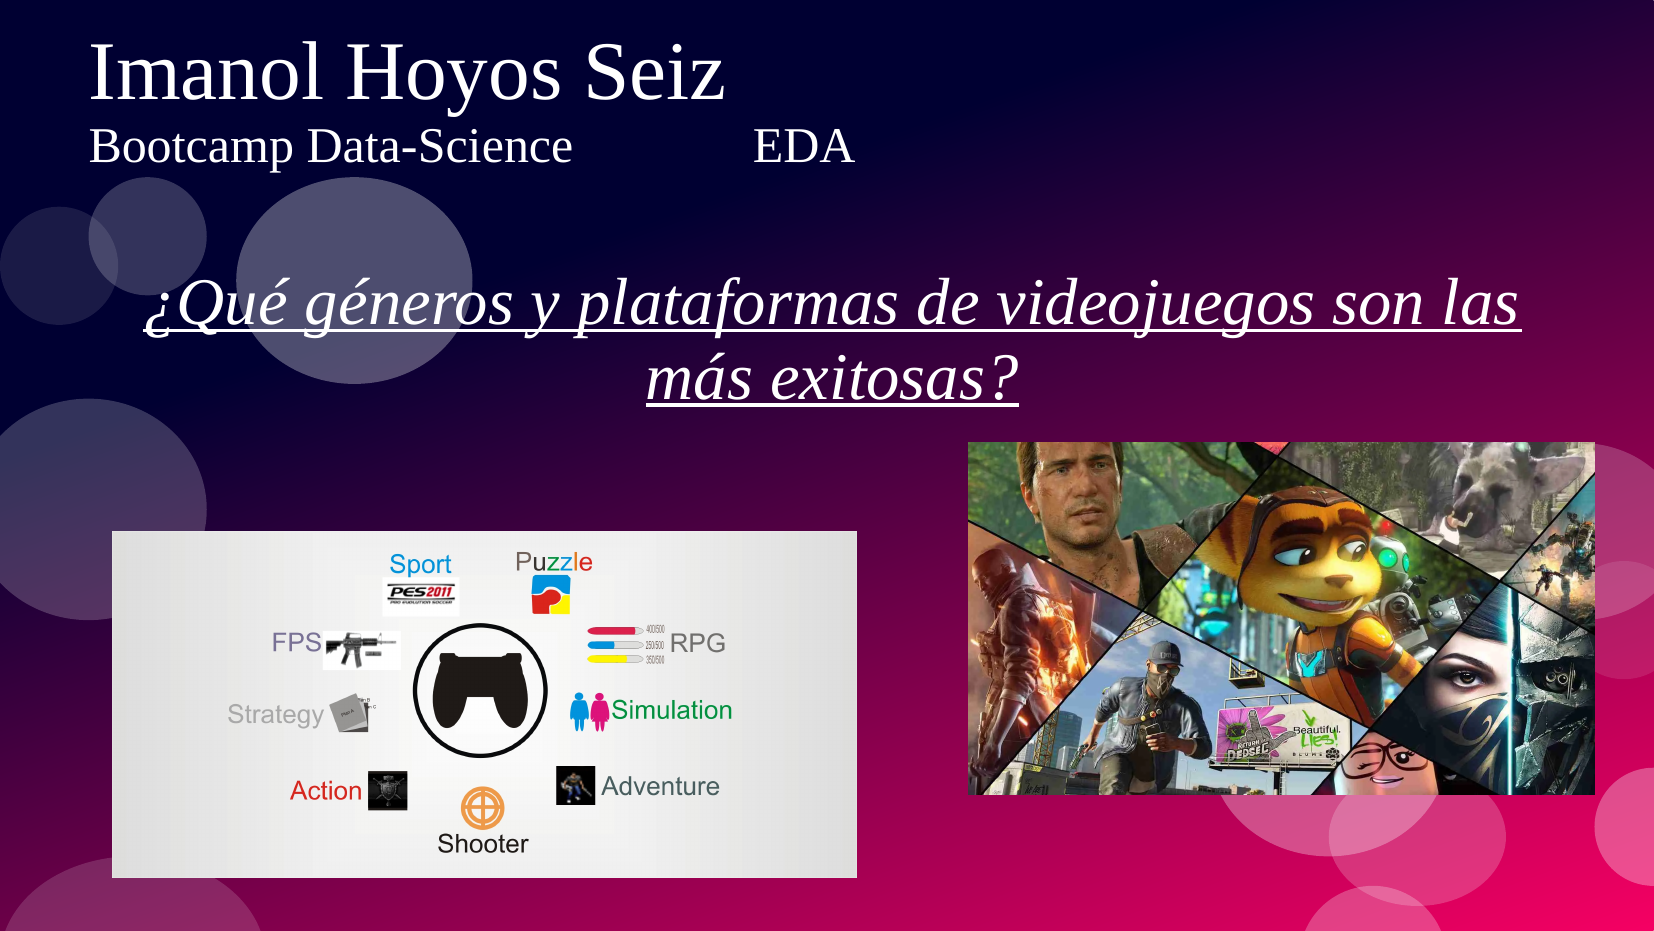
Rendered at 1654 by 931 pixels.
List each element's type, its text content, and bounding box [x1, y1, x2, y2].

picture [112, 531, 857, 878]
title Imanol Hoyos Seiz Bootcamp Data-Science EDA [88, 21, 1577, 178]
picture [968, 442, 1595, 795]
subtitle ¿Qué géneros y plataformas de videojuegos son las más exitosas? [88, 236, 1577, 443]
